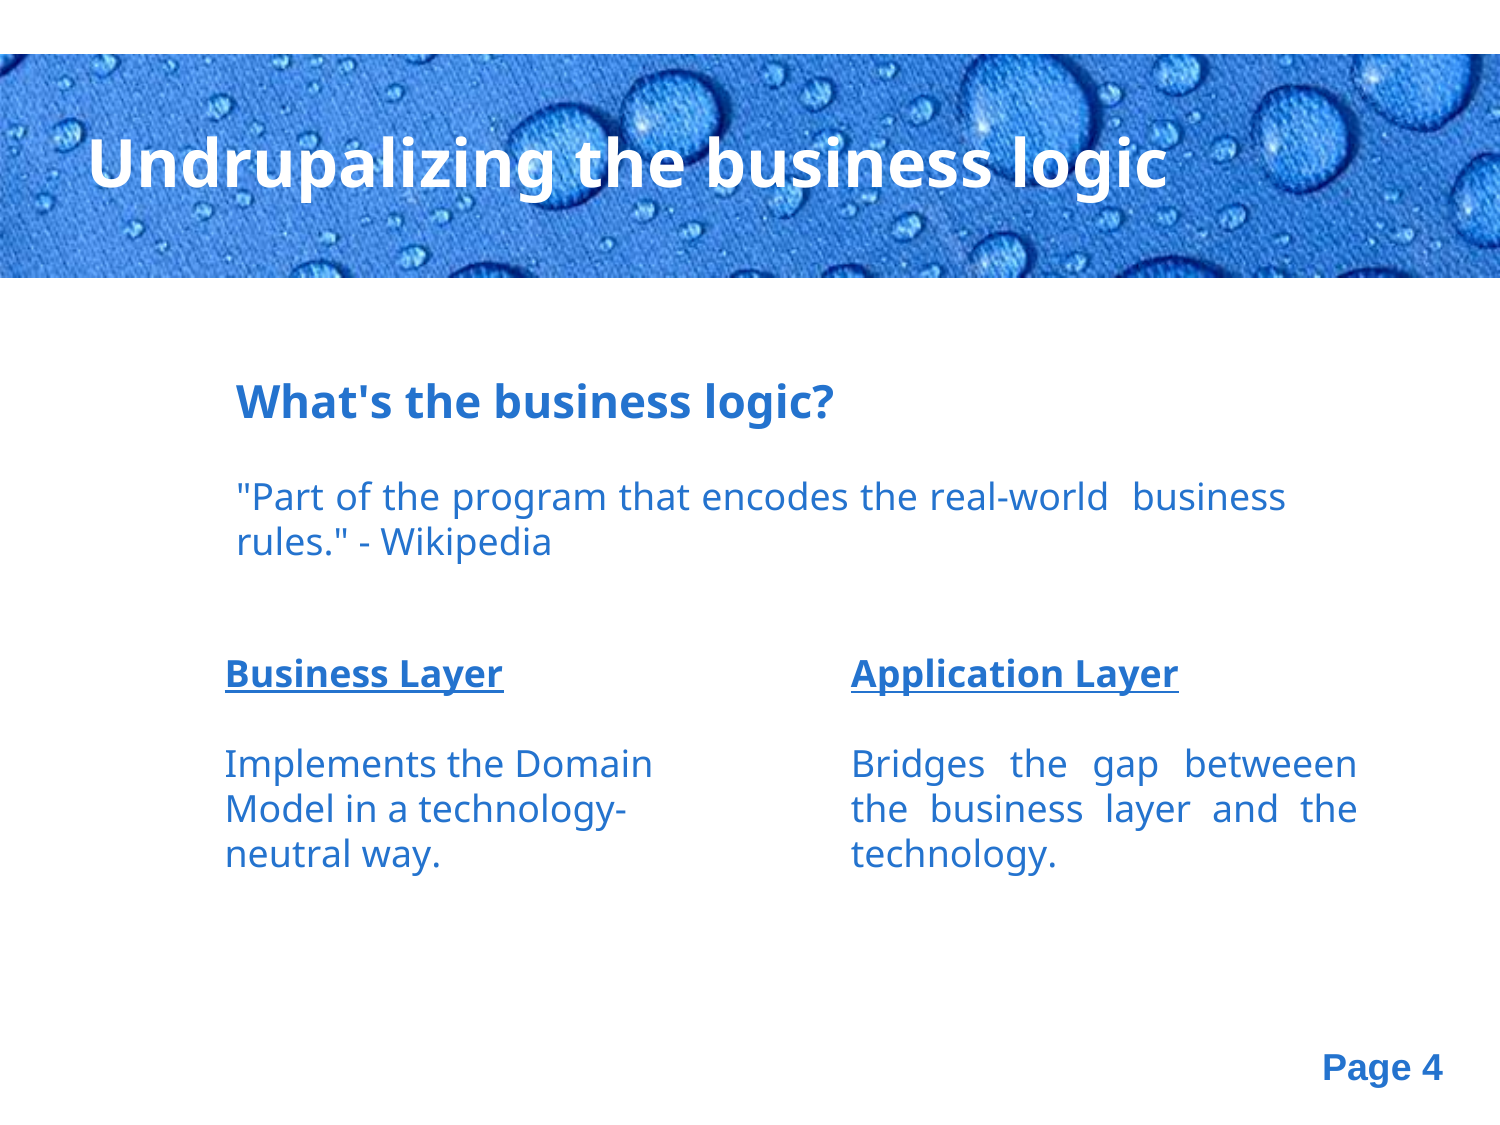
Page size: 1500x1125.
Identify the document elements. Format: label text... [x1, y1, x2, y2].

text_box What's the business logic? "Part of the program that encodes the real-world business rules." - Wikipedia [177, 313, 1347, 591]
text_box Undrupalizing the business logic [71, 112, 1185, 209]
picture [0, 54, 1500, 278]
text_box Business Layer Implements the Domain Model in a technology-neutral way. [165, 590, 804, 980]
text_box Application Layer Bridges the gap betweeen the business layer and the technology. [791, 591, 1418, 981]
